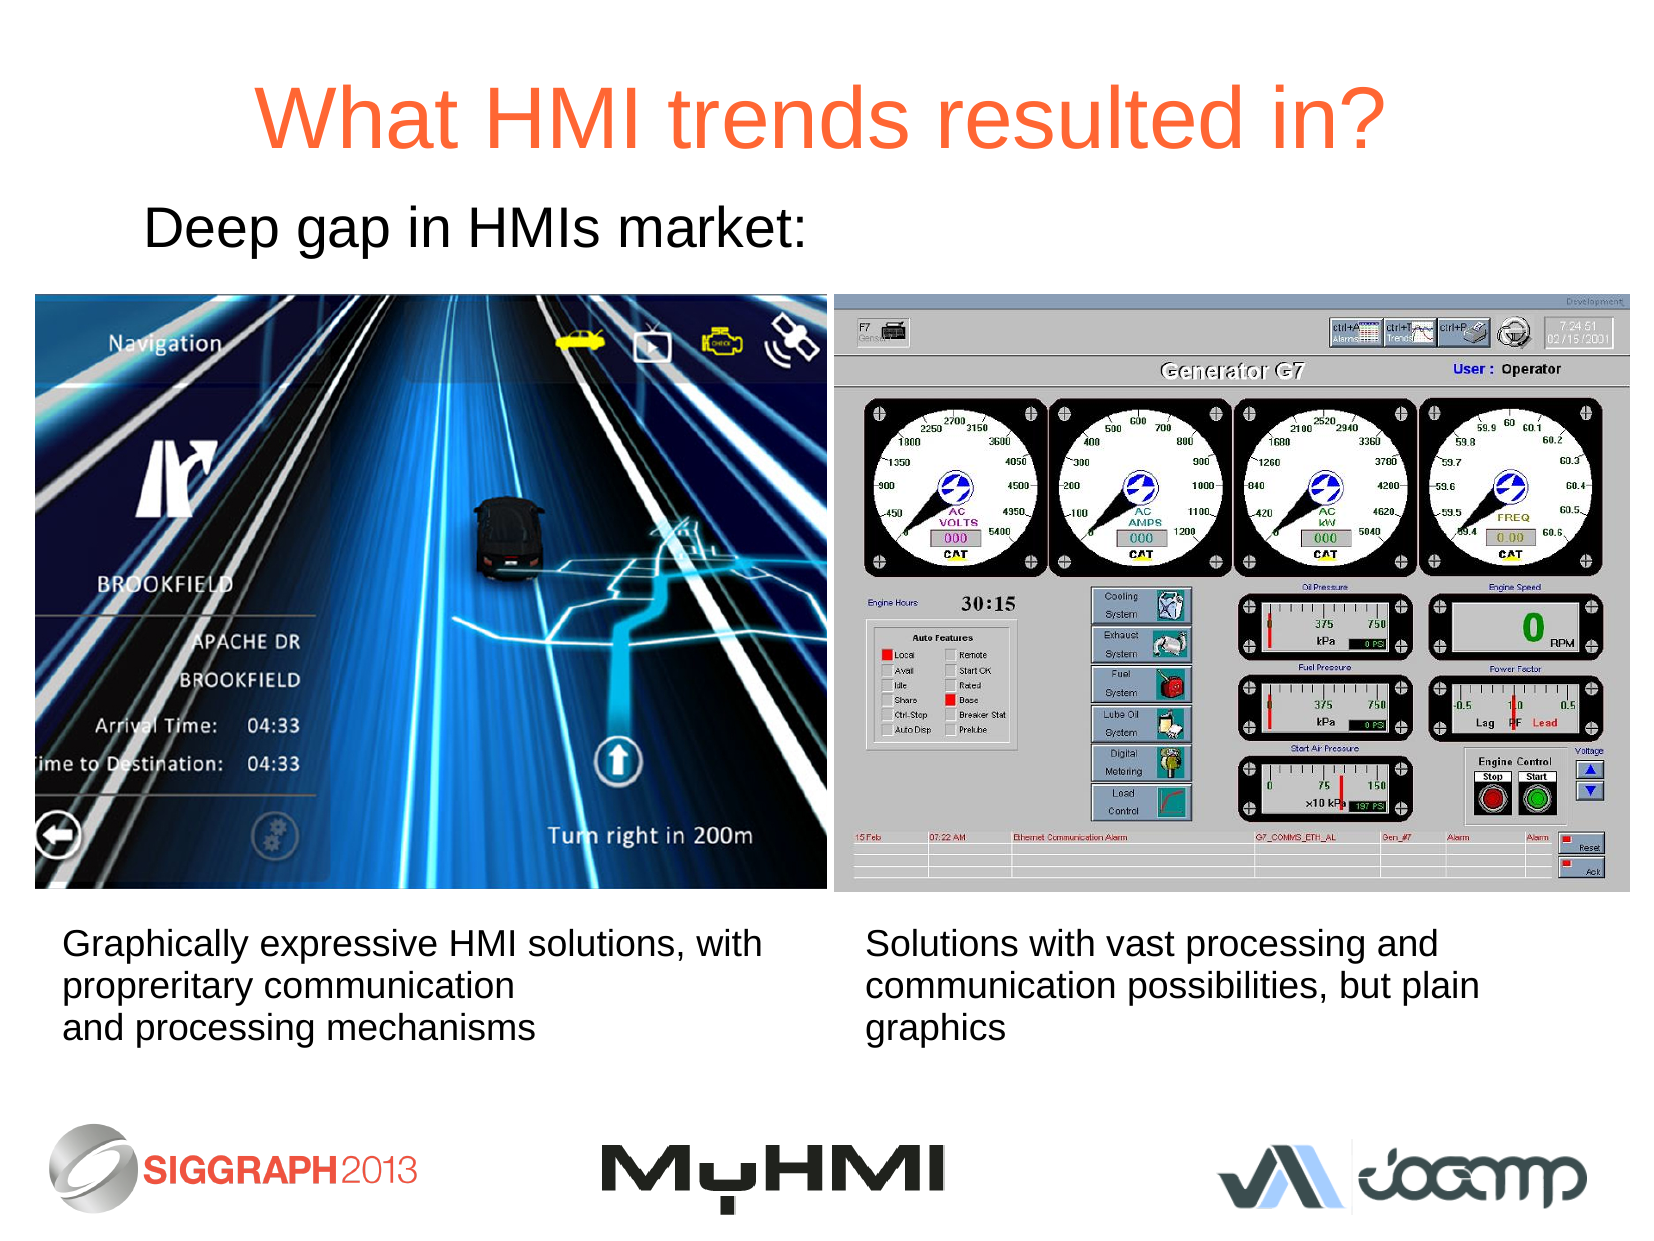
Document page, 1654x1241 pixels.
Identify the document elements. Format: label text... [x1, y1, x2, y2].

text_box Graphically expressive HMI solutions, with propreritary communication and processing mechanisms [47, 915, 815, 1093]
text_box Solutions with vast processing and communication possibilities, but plain graphics [850, 915, 1630, 1057]
picture [35, 294, 827, 889]
picture [834, 294, 1630, 892]
title What HMI trends resulted in? [68, 49, 1576, 188]
picture [1215, 1139, 1587, 1215]
picture [45, 1122, 421, 1215]
picture [602, 1145, 945, 1215]
list Deep gap in HMIs market: [82, 195, 1538, 260]
